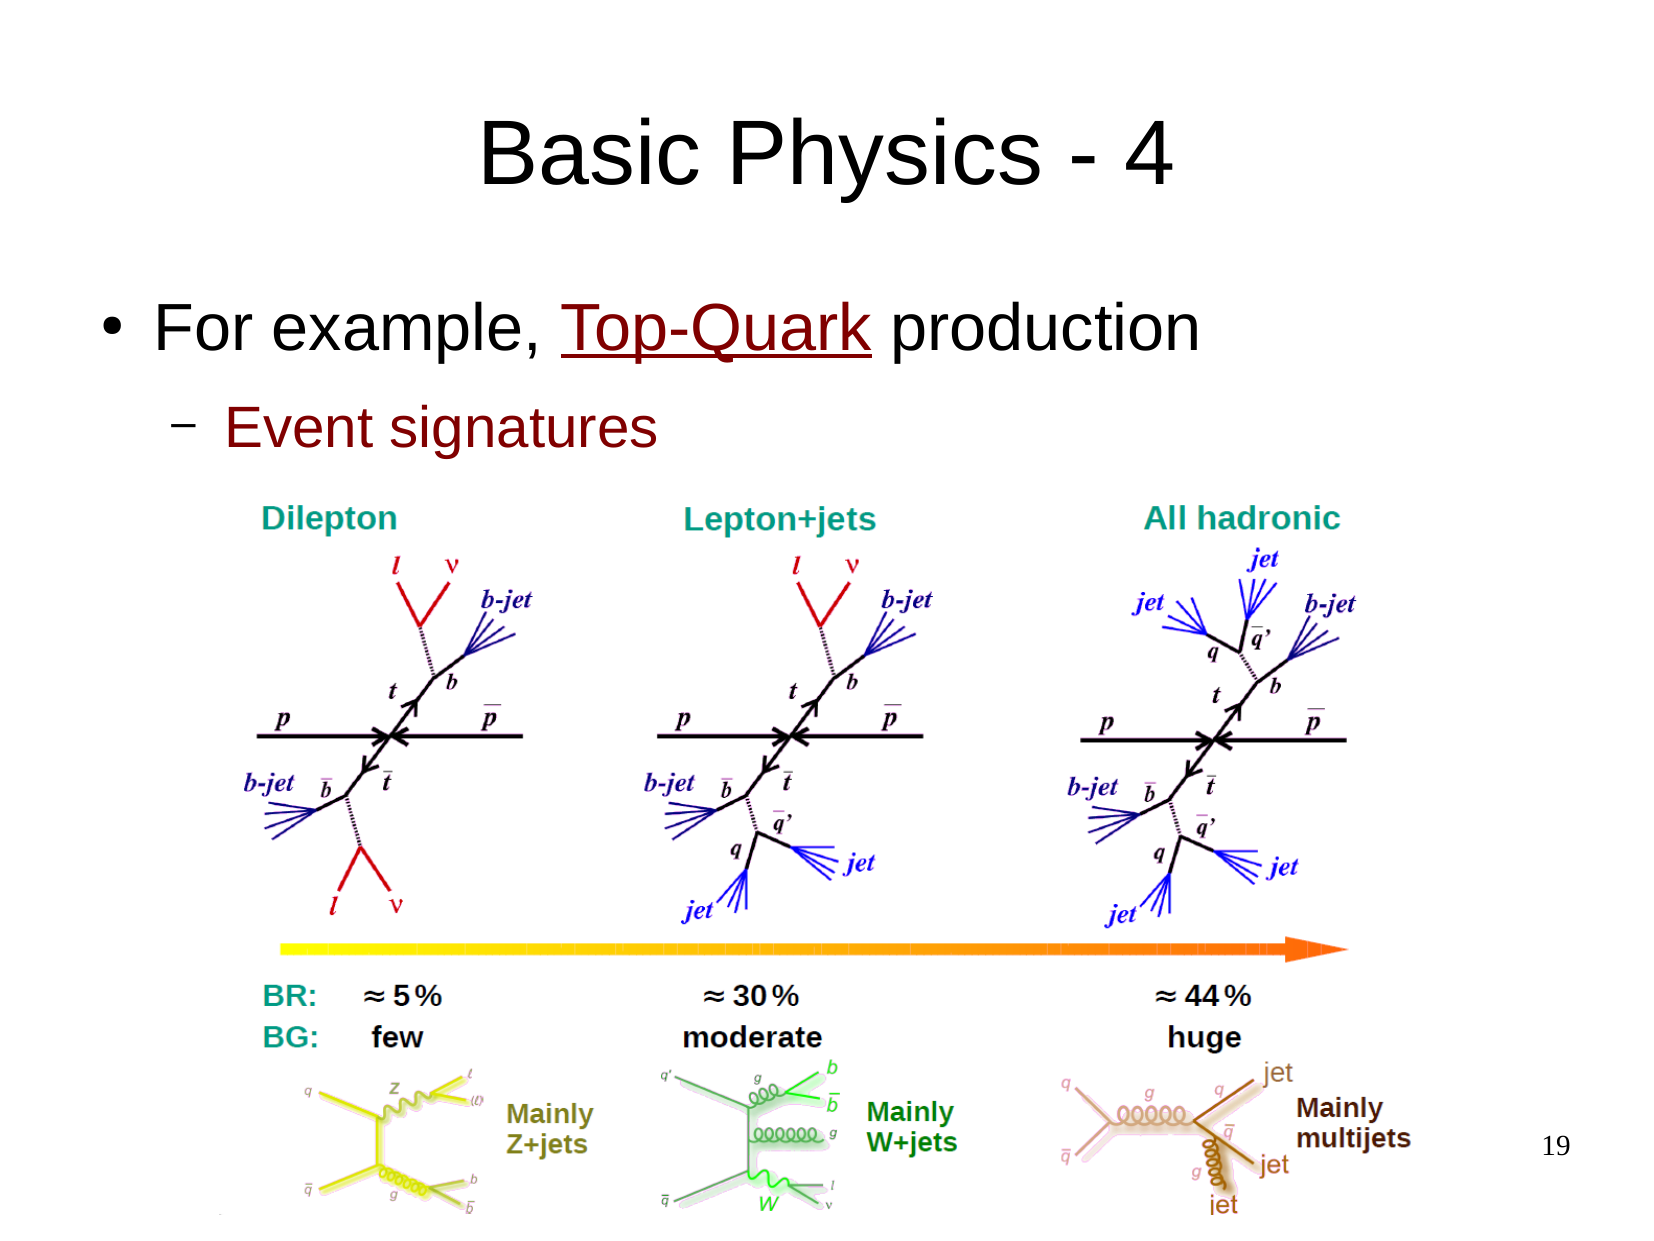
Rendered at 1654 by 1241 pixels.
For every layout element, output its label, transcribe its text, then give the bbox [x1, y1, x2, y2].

list For example, Top-Quark production Event signatures [82, 290, 1571, 1010]
title Basic Physics - 4 [82, 49, 1571, 257]
picture [219, 488, 1420, 1216]
